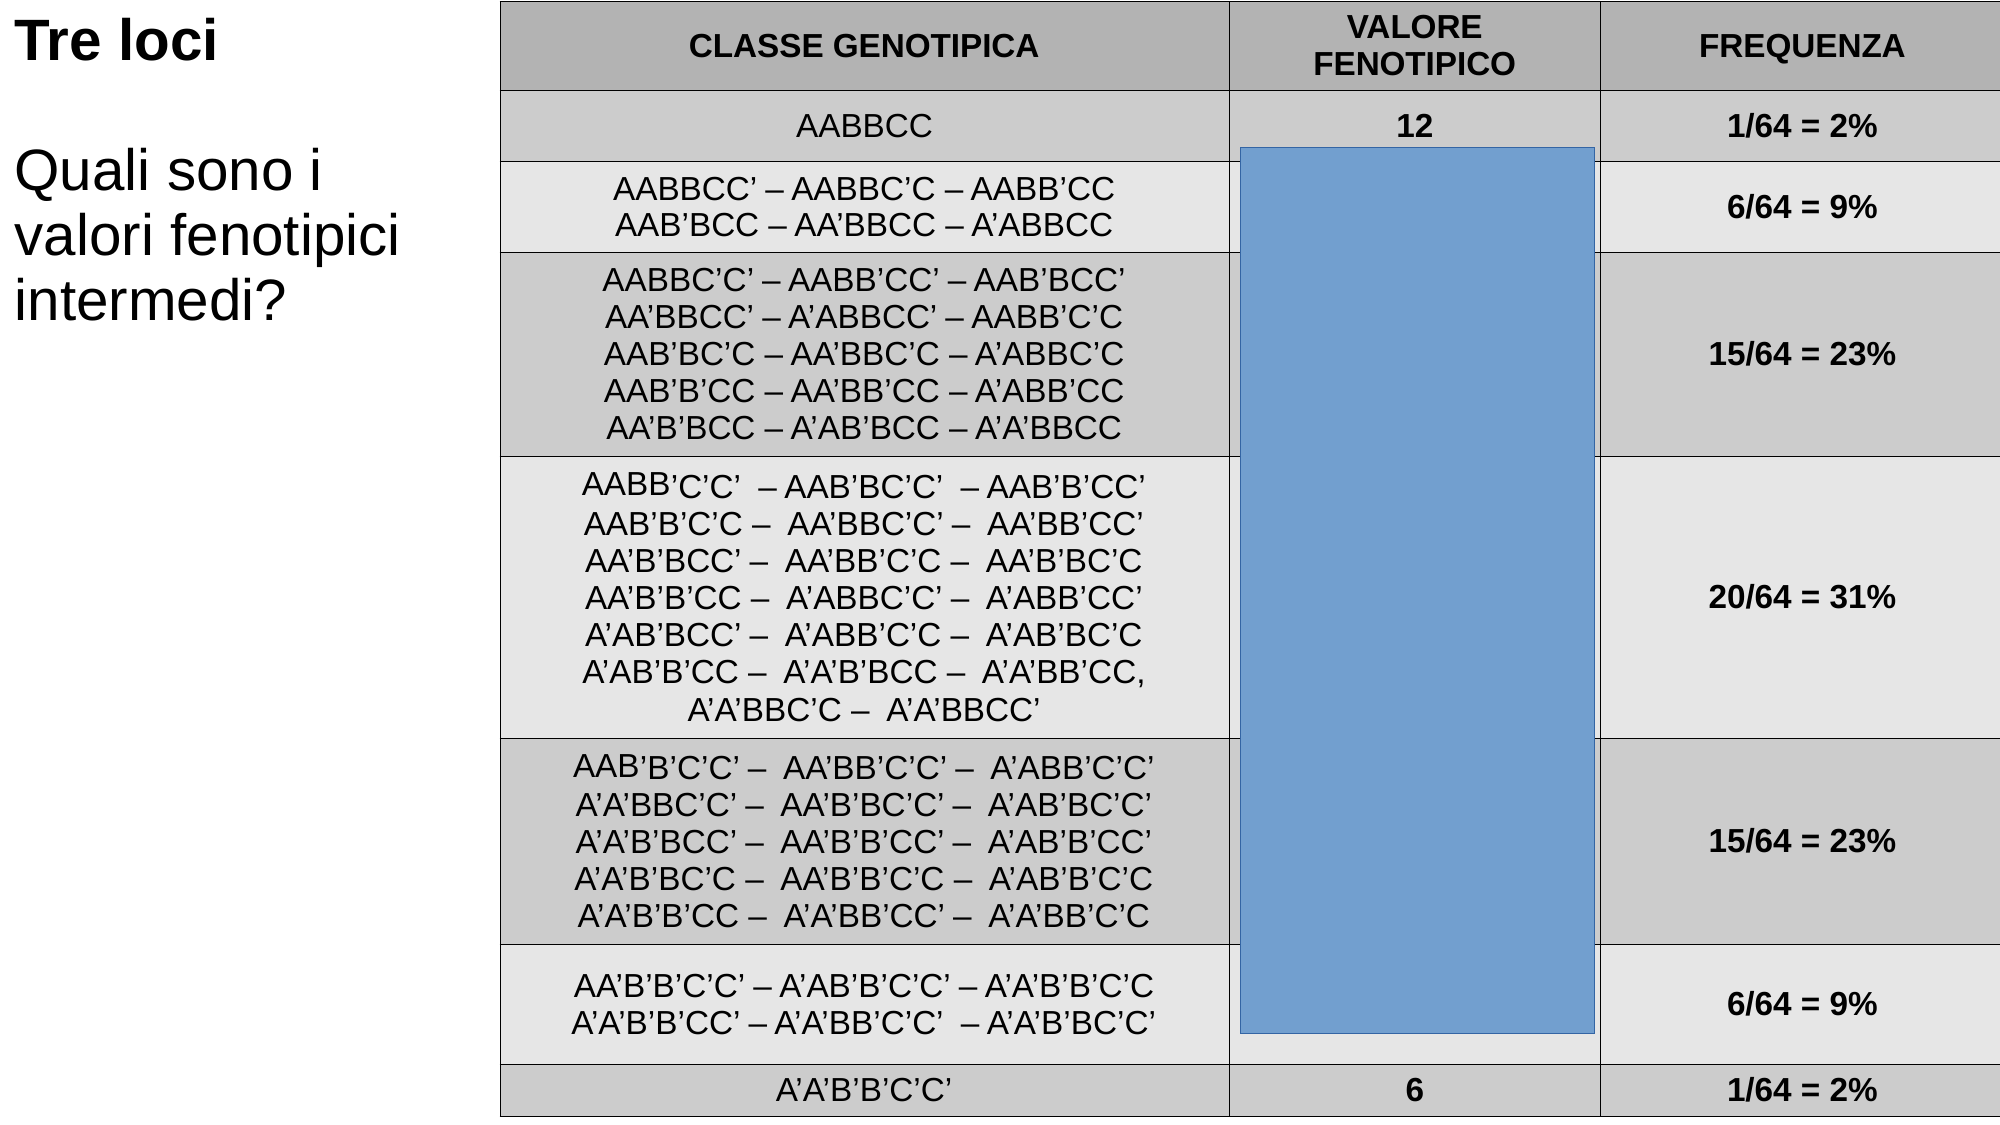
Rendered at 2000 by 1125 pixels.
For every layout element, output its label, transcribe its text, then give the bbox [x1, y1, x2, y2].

table_cell 12 [1230, 91, 1600, 161]
table_cell 8 [1595, 739, 1600, 944]
table_cell AABB’C’C’ – AAB’BC’C’ – AAB’B’CC’ AAB’B’C’C – AA’BBC’C’ – AA’BB’CC’ AA’B’BCC’ – AA’BB’C’C – AA’B’BC’C AA’B’B’CC – A’ABBC’C’ – A’ABB’CC’ A’AB’BCC’ – A’ABB’C’C – A’AB’BC’C A’AB’B’CC – A’A’B’BCC – A’A’BB’CC, A’A’BBC’C – A’A’BBCC’ [501, 457, 1229, 738]
table_cell 1/64 = 2% [1601, 1065, 2000, 1116]
table_cell 6/64 = 9% [1601, 162, 2000, 252]
table_cell 9 [1595, 457, 1600, 738]
table_cell AABBCC [501, 91, 1229, 161]
table_cell 10 [1230, 253, 1240, 456]
text_box [1240, 147, 1595, 1034]
table_cell 7 [1230, 945, 1600, 1064]
table_cell A’A’B’B’C’C’ [501, 1065, 1229, 1116]
table_header VALORE FENOTIPICO [1230, 2, 1600, 90]
table_cell 11 [1595, 162, 1600, 252]
table_header FREQUENZA [1601, 2, 2000, 90]
table_cell 6/64 = 9% [1601, 945, 2000, 1064]
table_cell 20/64 = 31% [1601, 457, 2000, 738]
text_box Tre loci Quali sono i valori fenotipici intermedi? [0, 0, 1979, 340]
table_cell AAB’B’C’C’ – AA’BB’C’C’ – A’ABB’C’C’ A’A’BBC’C’ – AA’B’BC’C’ – A’AB’BC’C’ A’A’B’BCC’ – AA’B’B’CC’ – A’AB’B’CC’ A’A’B’BC’C – AA’B’B’C’C – A’AB’B’C’C A’A’B’B’CC – A’A’BB’CC’ – A’A’BB’C’C [501, 739, 1229, 944]
table_cell AA’B’B’C’C’ – A’AB’B’C’C’ – A’A’B’B’C’C A’A’B’B’CC’ – A’A’BB’C’C’ – A’A’B’BC’C’ [501, 945, 1229, 1064]
table_cell 15/64 = 23% [1601, 739, 2000, 944]
table_cell 8 [1230, 739, 1240, 944]
table_cell 15/64 = 23% [1601, 253, 2000, 456]
table_cell 6 [1230, 1065, 1600, 1116]
table_cell AABBC’C’ – AABB’CC’ – AAB’BCC’ AA’BBCC’ – A’ABBCC’ – AABB’C’C AAB’BC’C – AA’BBC’C – A’ABBC’C AAB’B’CC – AA’BB’CC – A’ABB’CC AA’B’BCC – A’AB’BCC – A’A’BBCC [501, 253, 1229, 456]
table_cell 11 [1230, 162, 1240, 252]
table_cell 1/64 = 2% [1601, 91, 2000, 161]
table_cell AABBCC’ – AABBC’C – AABB’CC AAB’BCC – AA’BBCC – A’ABBCC [501, 162, 1229, 252]
table_cell 10 [1595, 253, 1600, 456]
table_header CLASSE GENOTIPICA [501, 2, 1229, 90]
table_cell 9 [1230, 457, 1240, 738]
